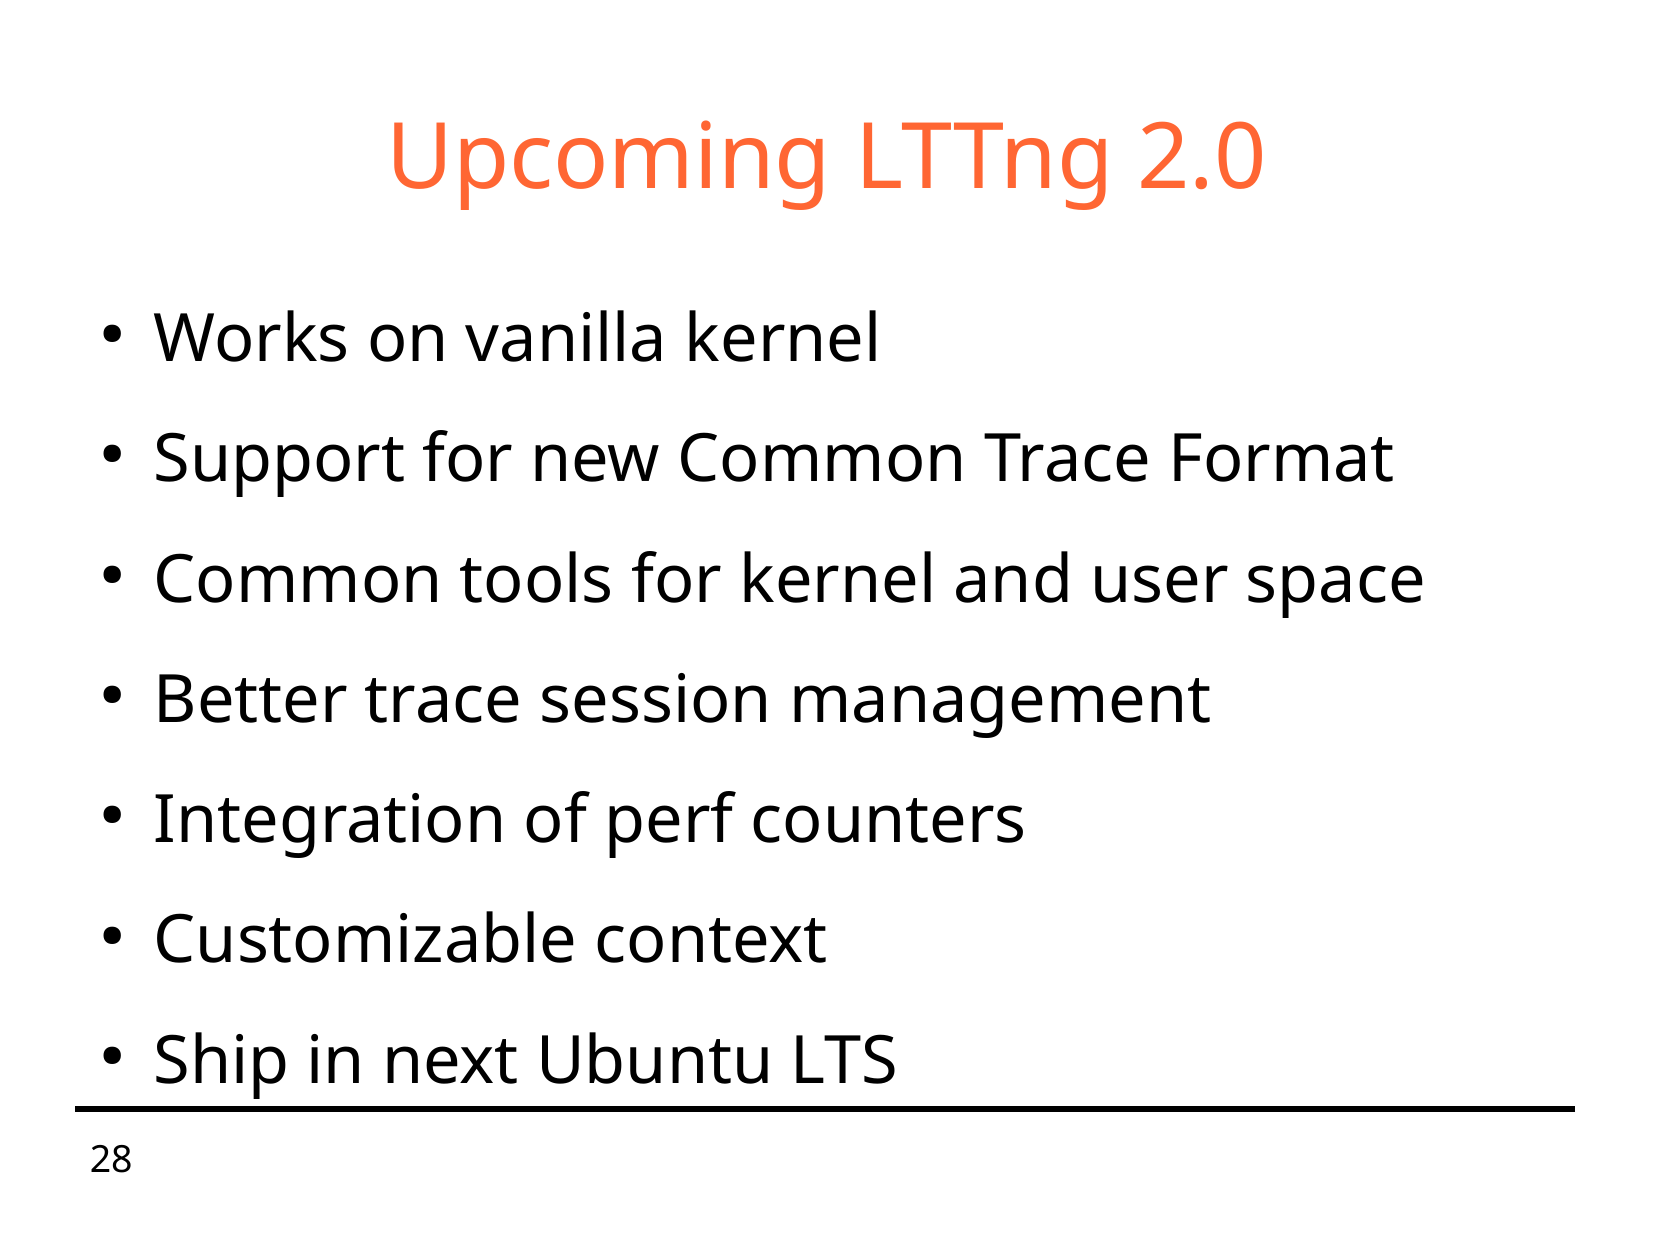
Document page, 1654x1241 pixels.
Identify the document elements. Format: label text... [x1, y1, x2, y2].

list Works on vanilla kernel Support for new Common Trace Format Common tools for kernel and user space Better trace session management Integration of perf counters Customizable context Ship in next Ubuntu LTS [82, 290, 1571, 1109]
title Upcoming LTTng 2.0 [82, 49, 1571, 257]
